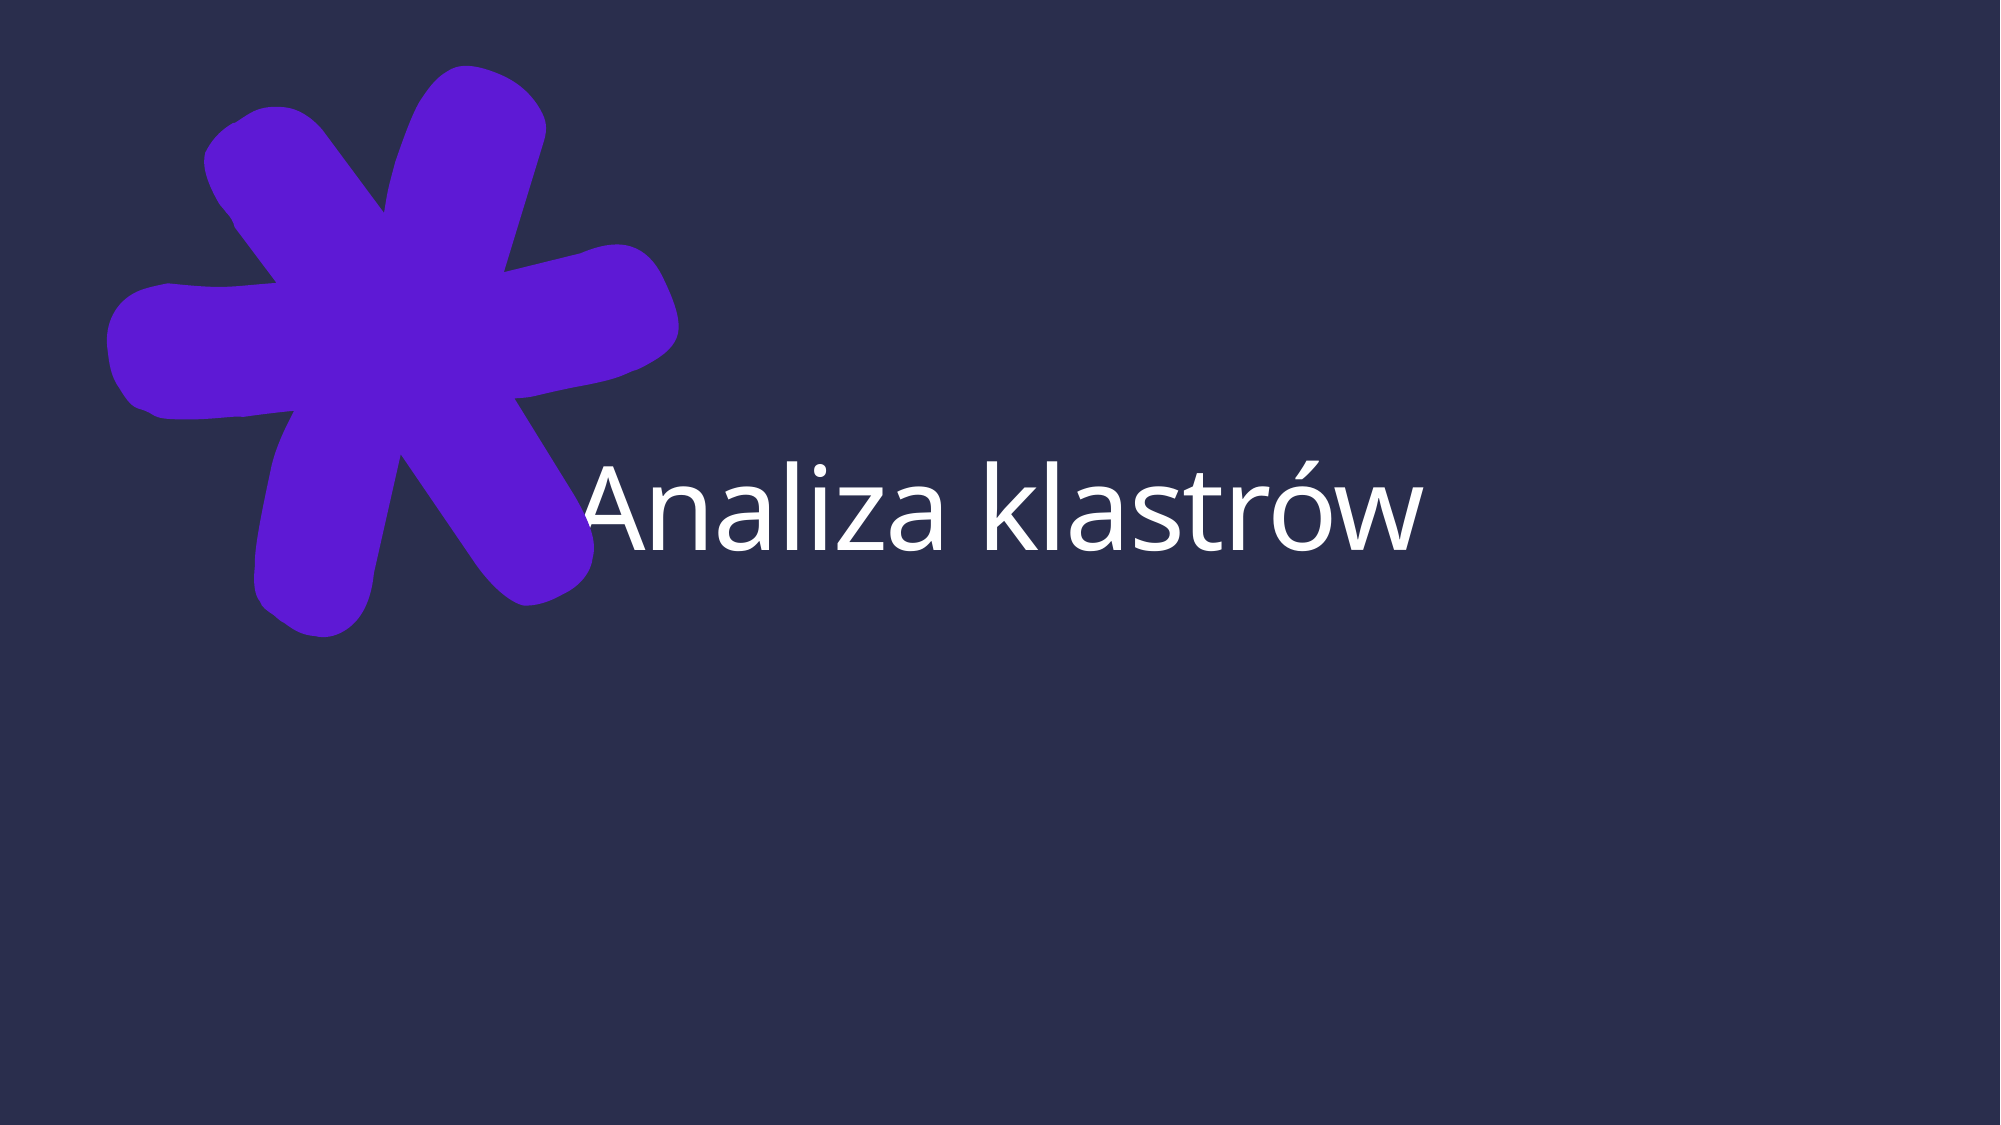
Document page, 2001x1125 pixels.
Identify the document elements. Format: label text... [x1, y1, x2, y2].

text_box [0, 0, 2000, 1125]
title Analiza klastrów [744, 119, 1567, 580]
